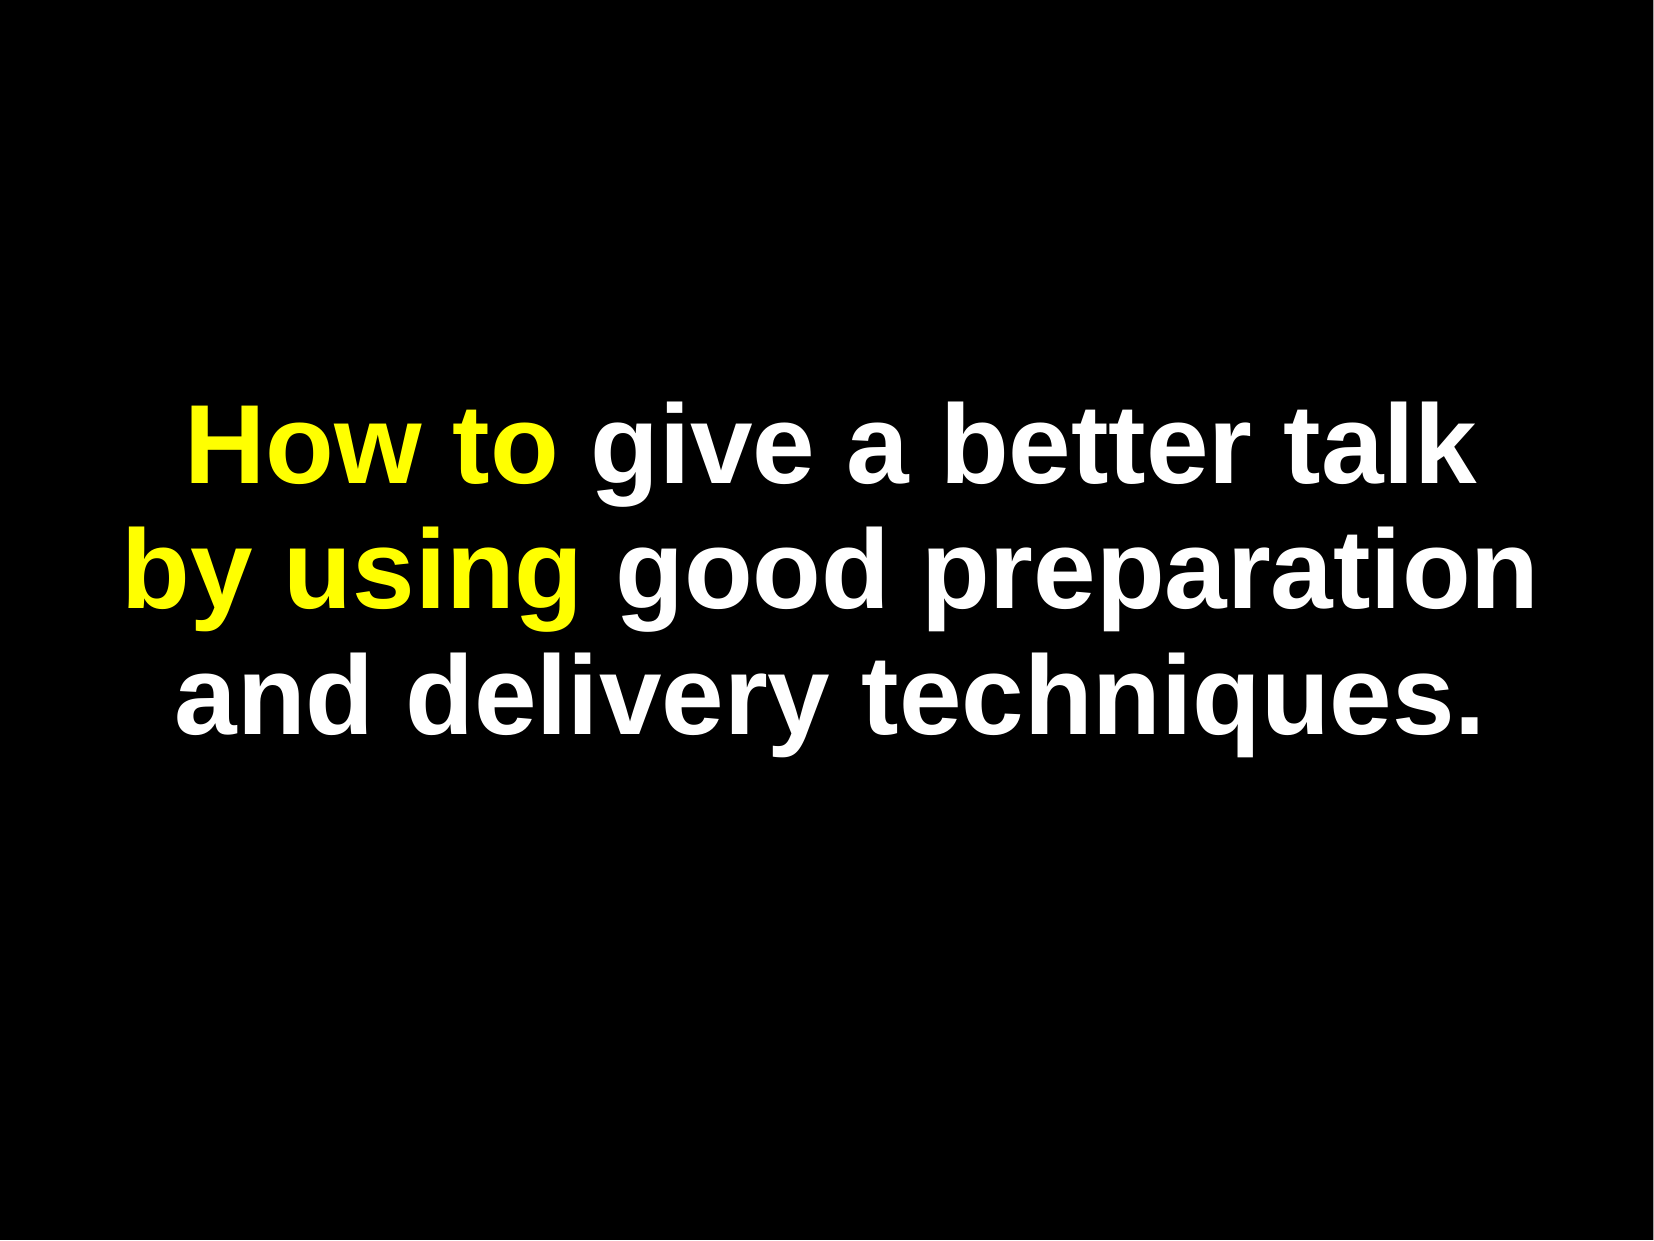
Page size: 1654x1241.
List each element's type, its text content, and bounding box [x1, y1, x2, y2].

title How to give a better talk by using good preparation and delivery techniques. [86, 381, 1576, 758]
